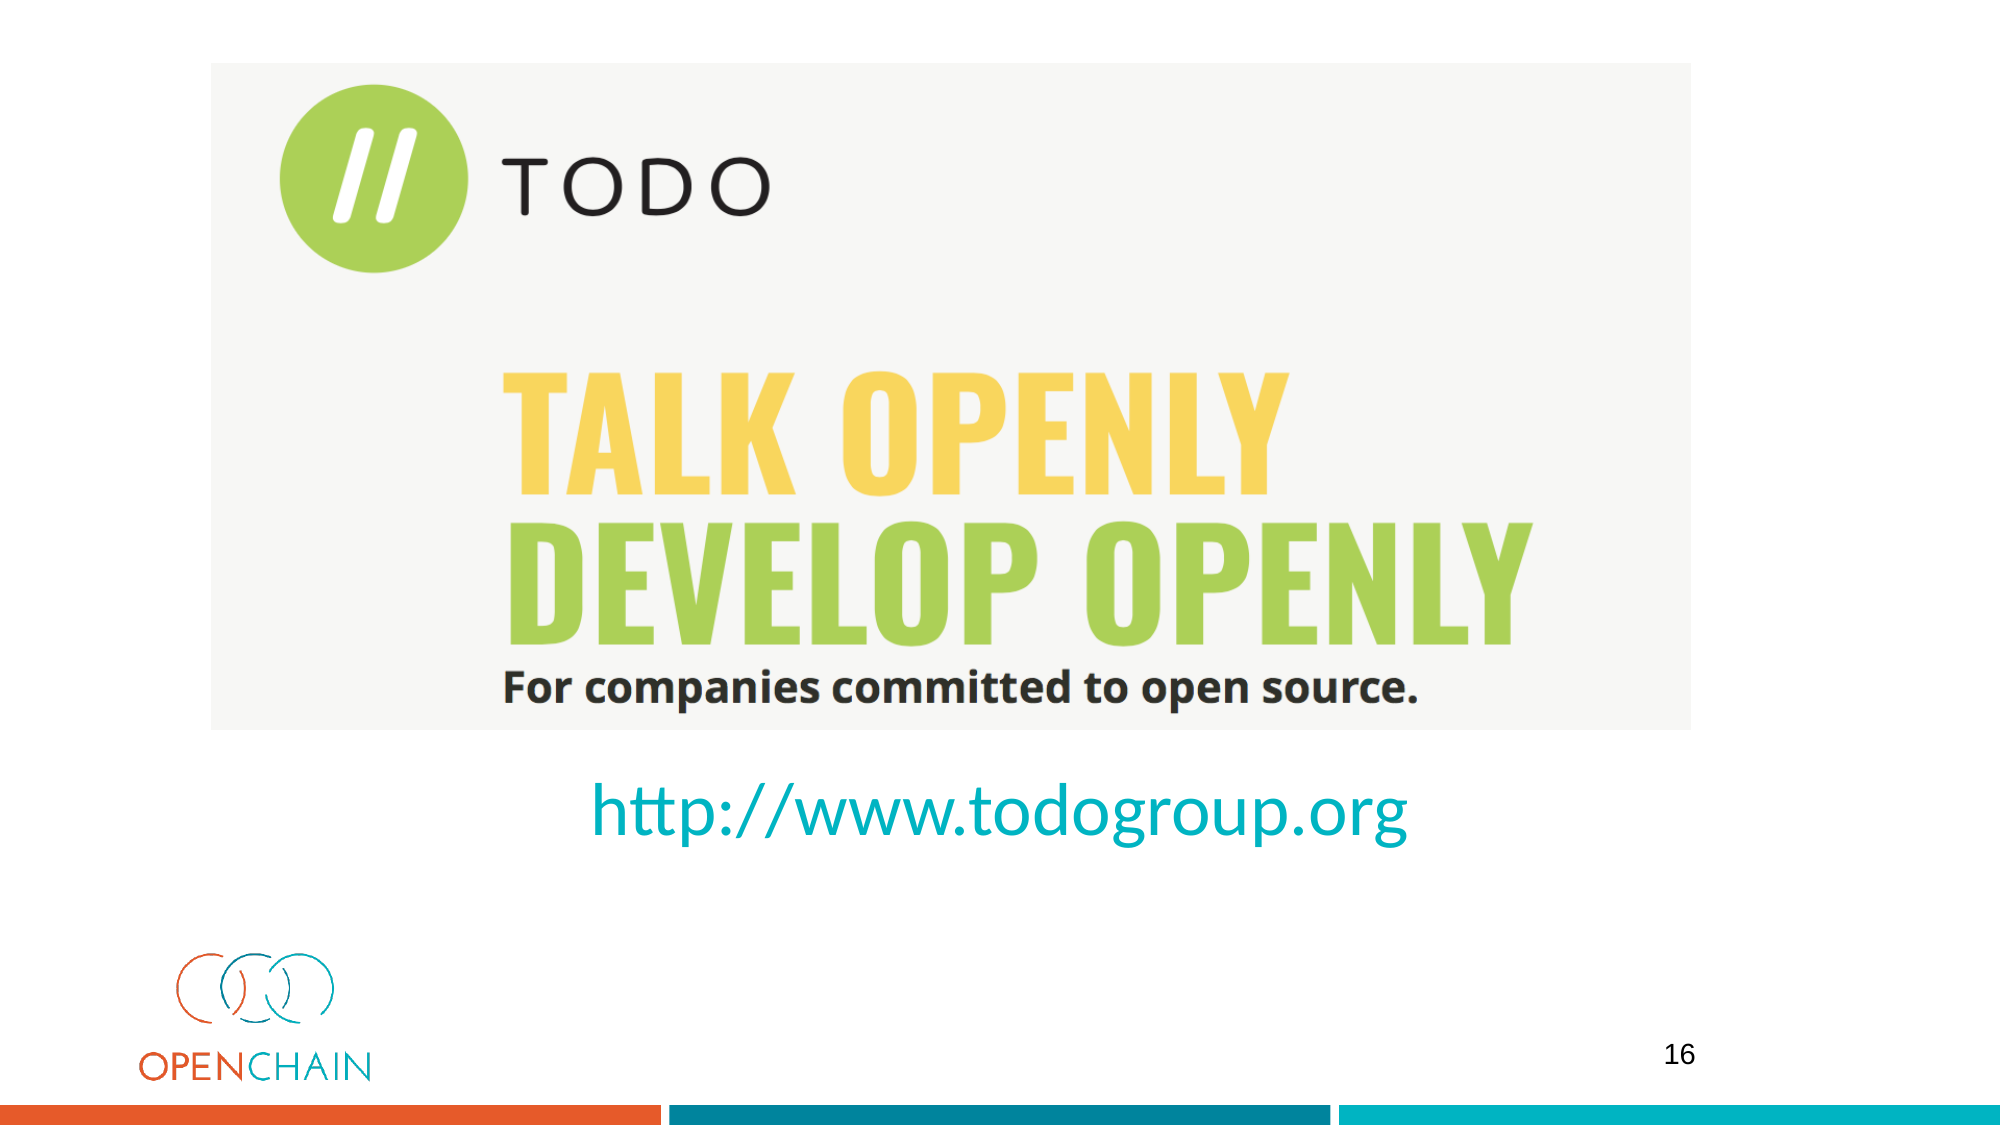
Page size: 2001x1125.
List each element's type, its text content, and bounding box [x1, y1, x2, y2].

picture [137, 951, 372, 1082]
slide_number <number> [1648, 1022, 1863, 1083]
picture [211, 63, 1691, 730]
title http://www.todogroup.org [137, 702, 1863, 921]
